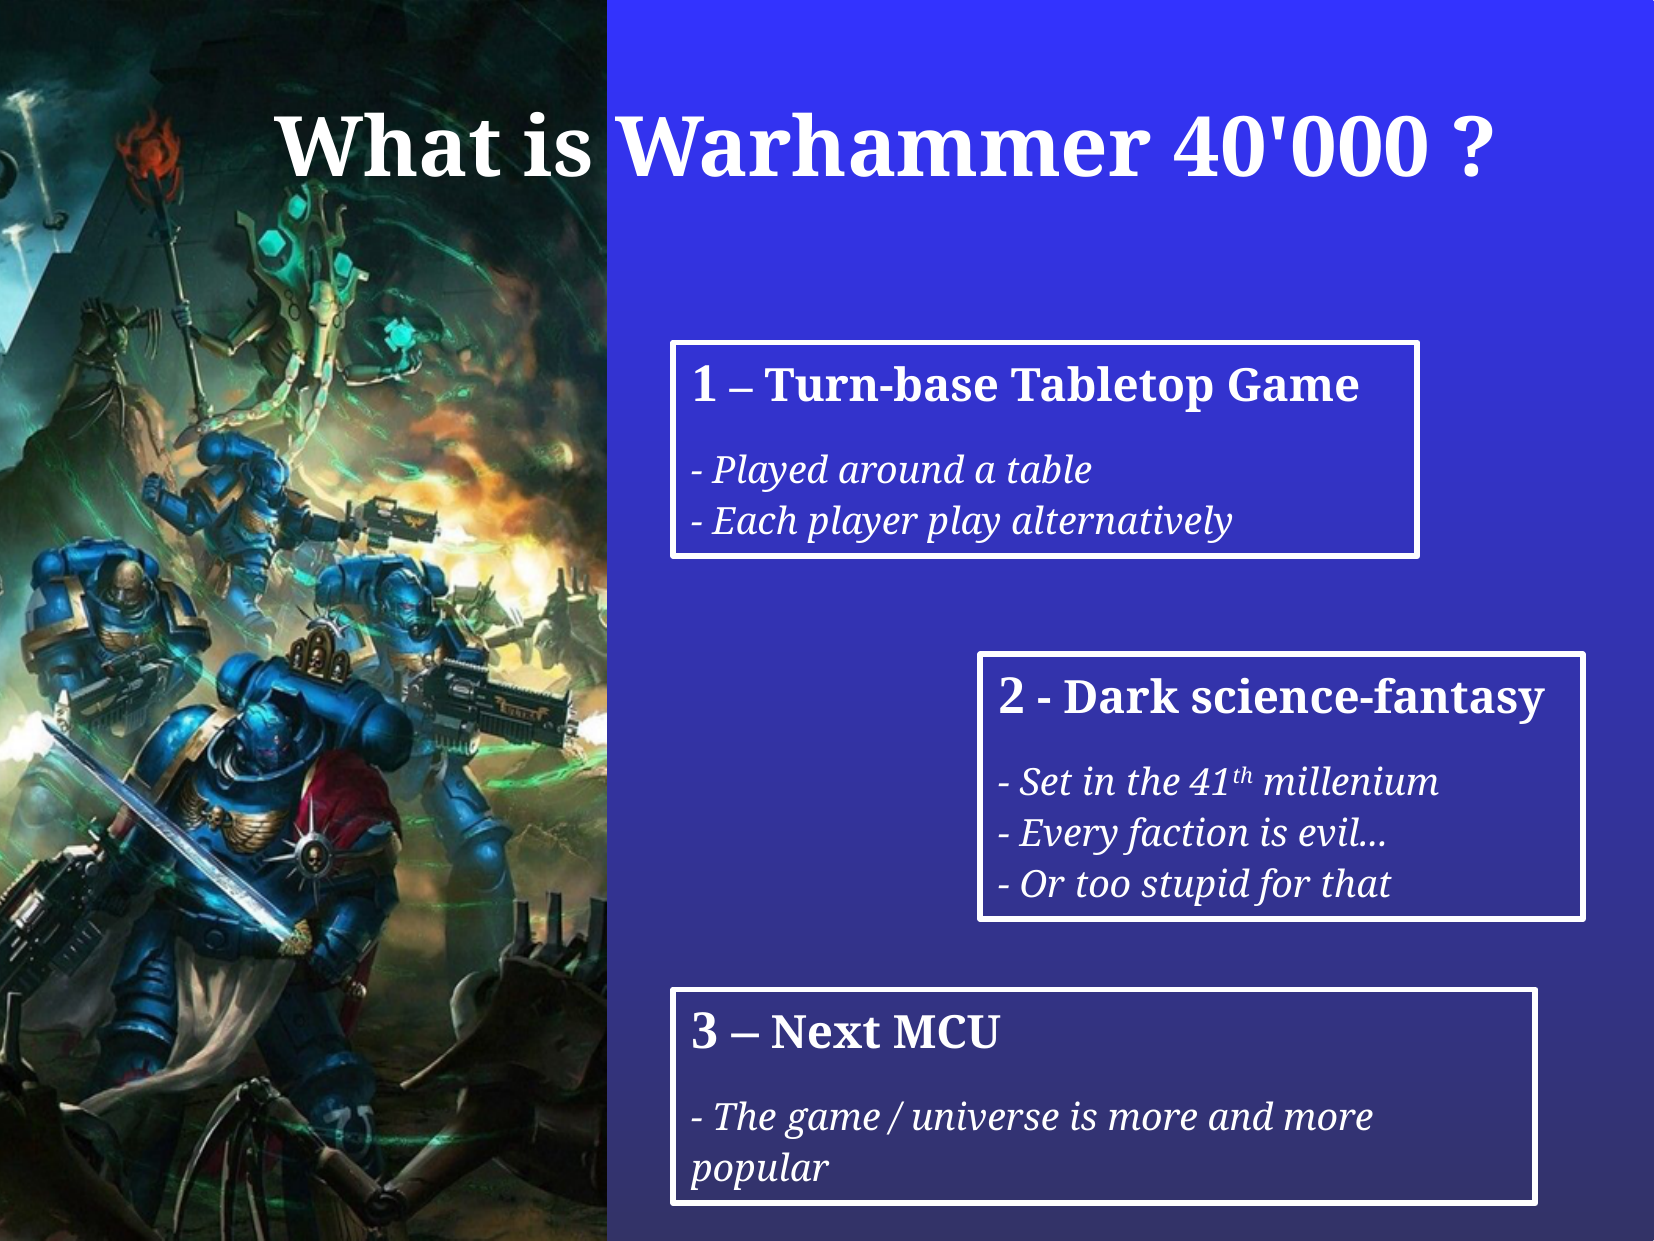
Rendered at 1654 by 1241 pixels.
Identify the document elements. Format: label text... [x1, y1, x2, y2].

text_box What is Warhammer 40'000 ? [259, 79, 1654, 201]
text_box 1 – Turn-base Tabletop Game - Played around a table - Each player play alternatively [673, 342, 1418, 535]
picture [0, 0, 607, 1241]
text_box 2 - Dark science-fantasy - Set in the 41th millenium - Every faction is evil... - Or too stupid for that [980, 654, 1583, 891]
text_box 3 – Next MCU - The game / universe is more and more popular [673, 989, 1536, 1139]
